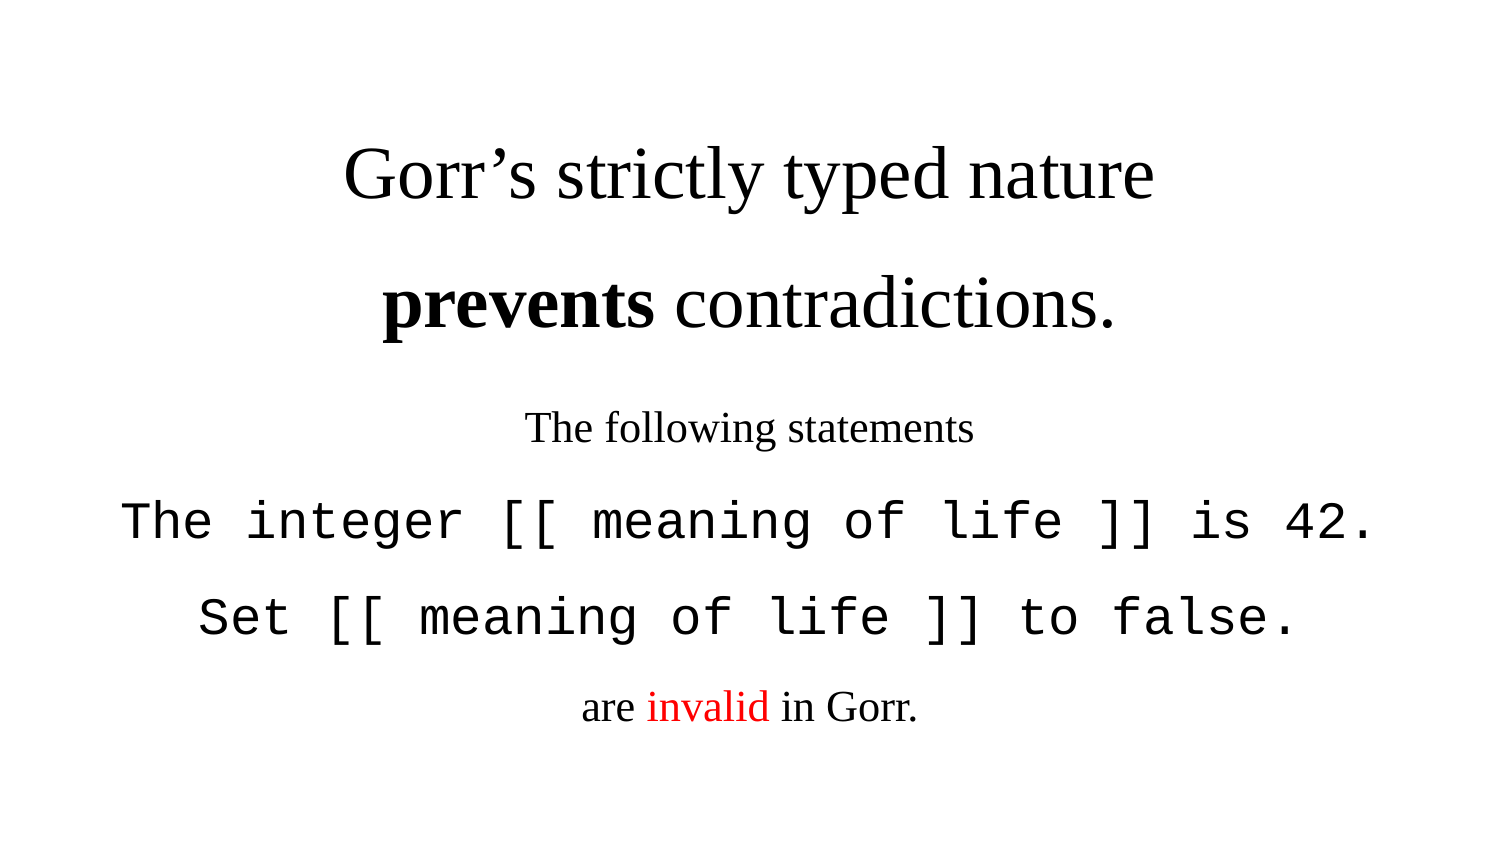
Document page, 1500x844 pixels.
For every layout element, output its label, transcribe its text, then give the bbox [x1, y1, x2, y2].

list Gorr’s strictly typed nature prevents contradictions. [51, 95, 1449, 375]
list The following statements The integer [[ meaning of life ]] is 42. Set [[ meaning of life ]] to false. are invalid in Gorr. [51, 375, 1449, 749]
